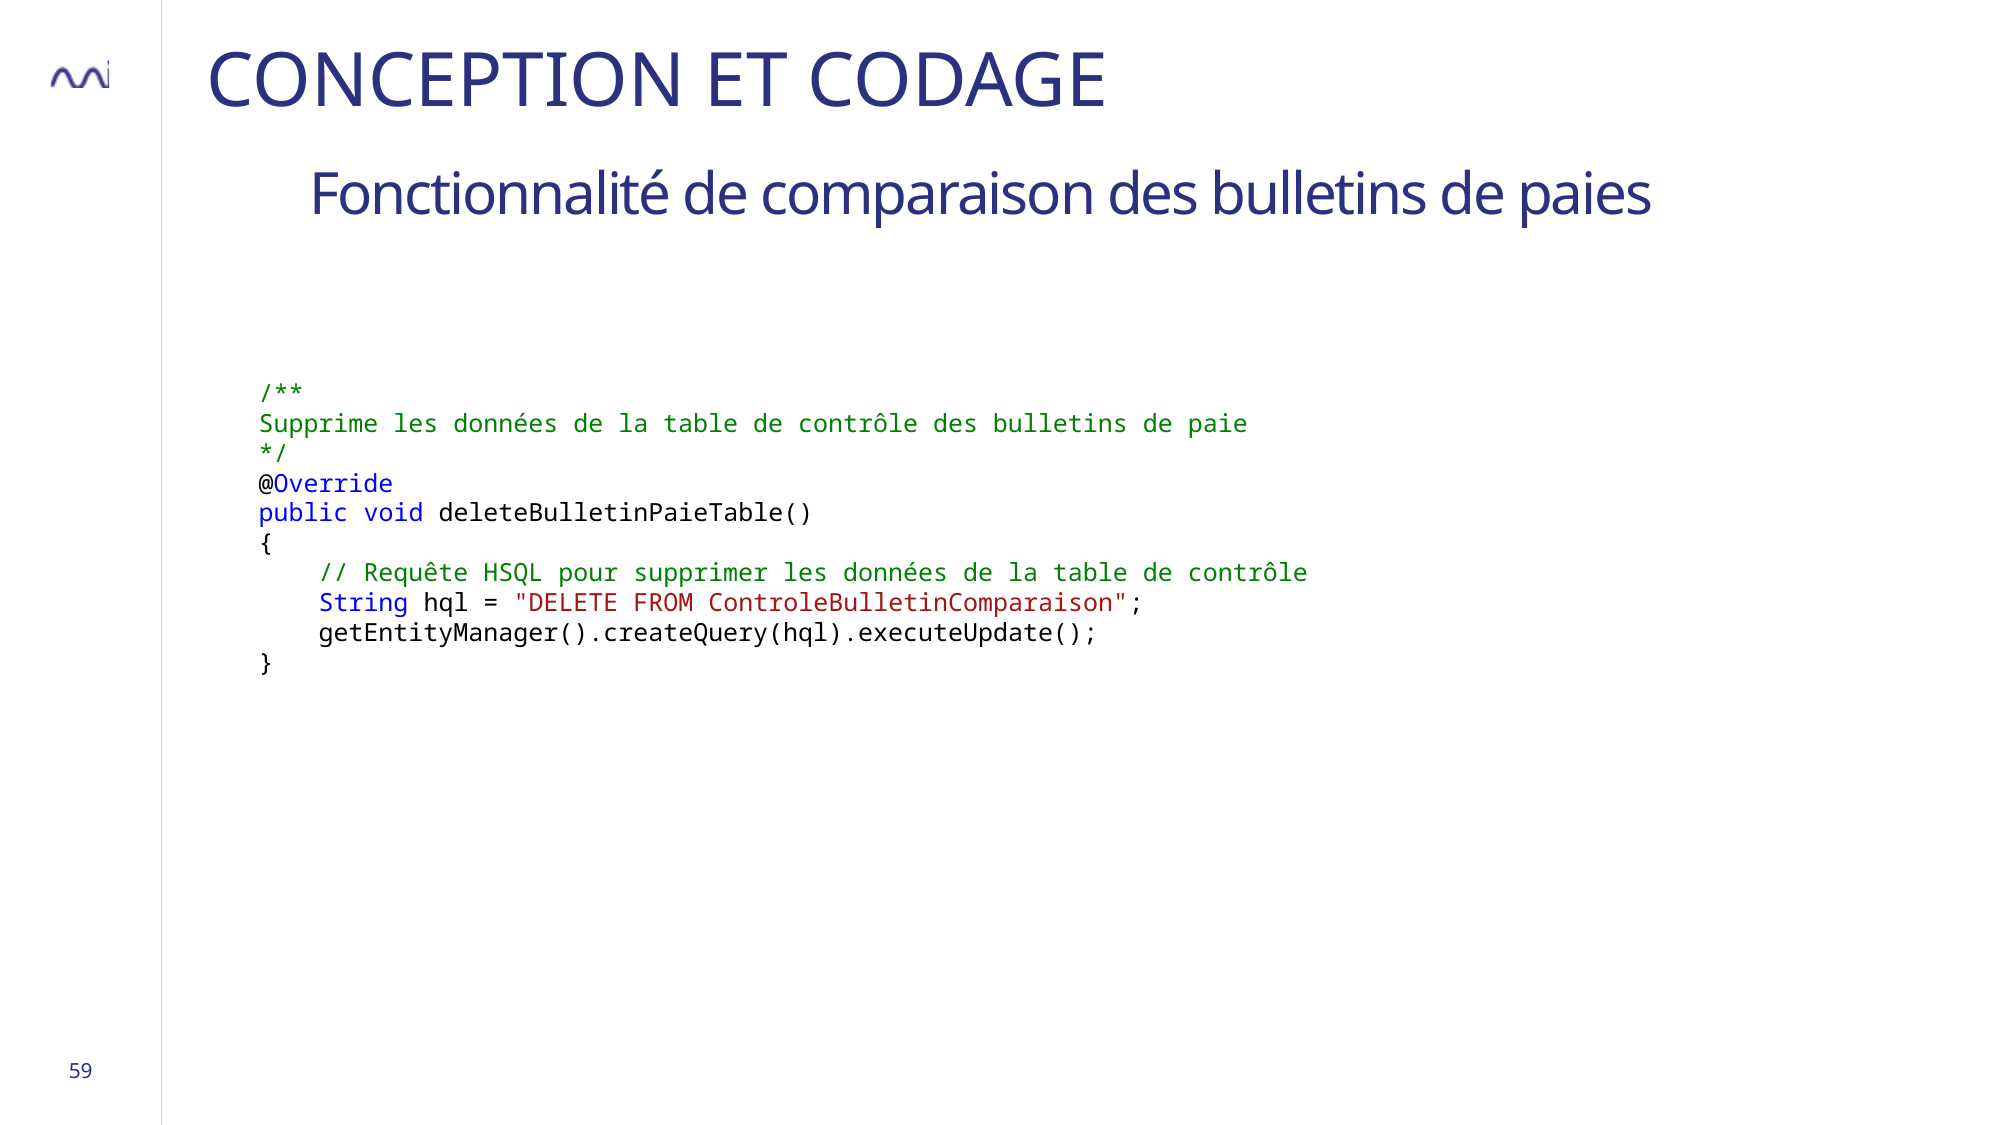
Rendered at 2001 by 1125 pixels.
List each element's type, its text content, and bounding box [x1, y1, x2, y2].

text_box /** Supprime les données de la table de contrôle des bulletins de paie */ @Override public void deleteBulletinPaieTable() { // Requête HSQL pour supprimer les données de la table de contrôle String hql = "DELETE FROM ControleBulletinComparaison"; getEntityManager().createQuery(hql).executeUpdate(); } [243, 369, 1538, 688]
text_box 59 [38, 1052, 123, 1091]
text_box Fonctionnalité de comparaison des bulletins de paies [294, 161, 1685, 252]
text_box CONCEPTION ET CODAGE [191, 23, 1192, 130]
